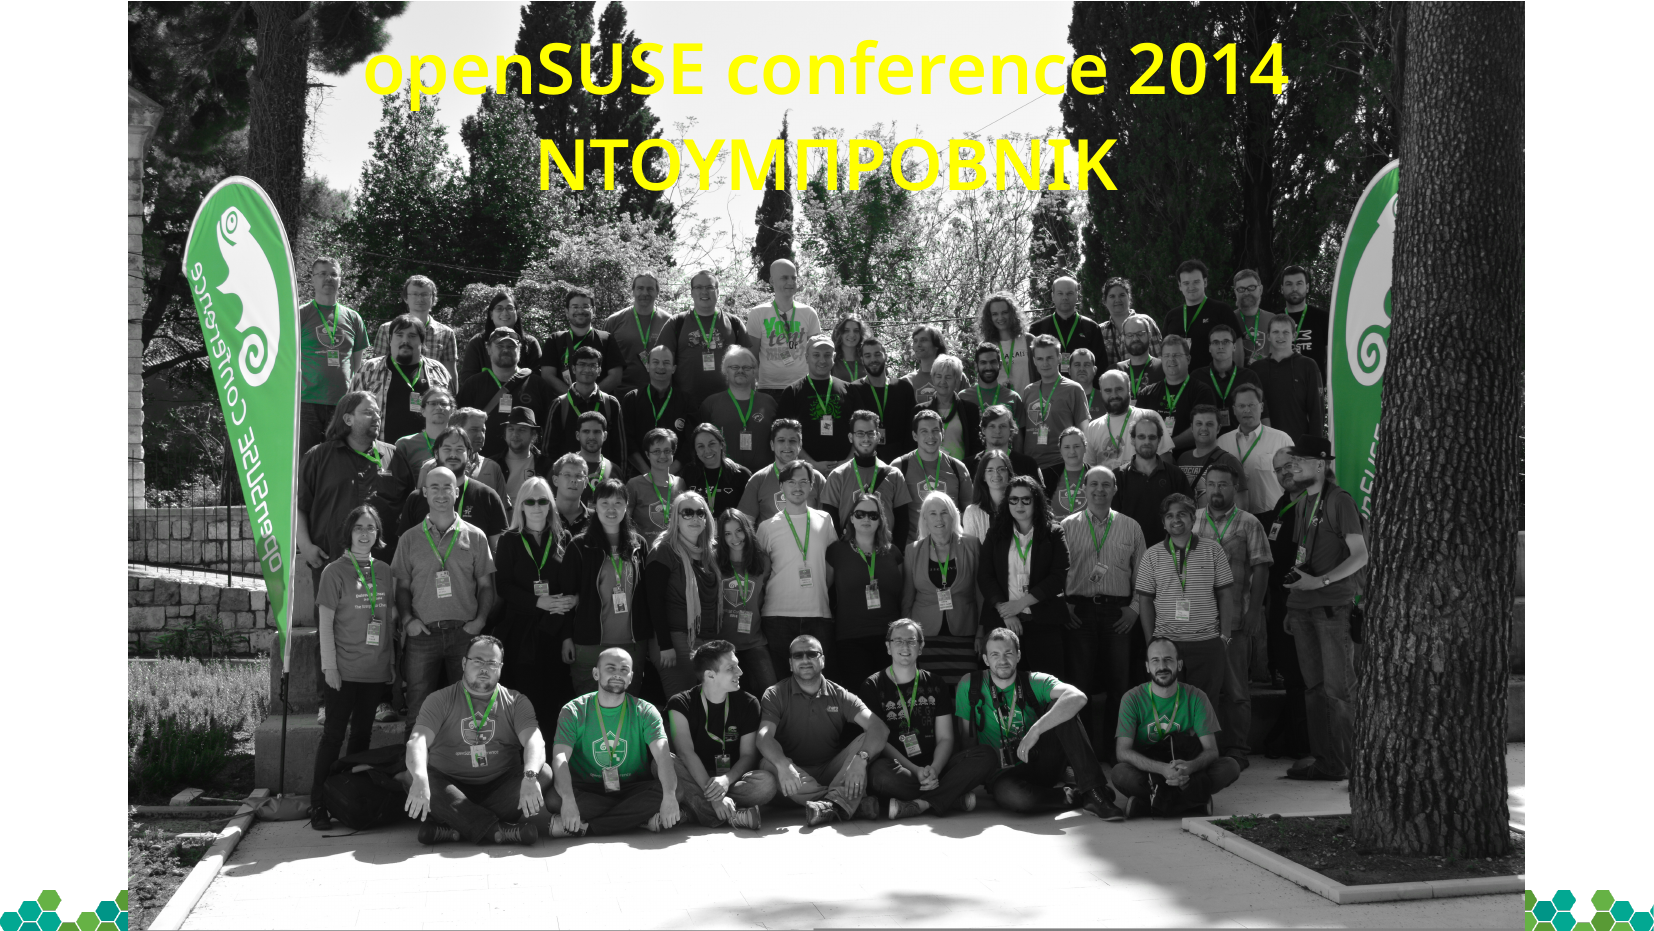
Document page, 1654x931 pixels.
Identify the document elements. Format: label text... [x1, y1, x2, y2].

picture [128, 1, 1525, 32]
title openSUSE conference 2014 ΝΤΟΥΜΠΡΟΒΝΙΚ [123, 32, 1530, 198]
picture [0, 198, 1654, 931]
